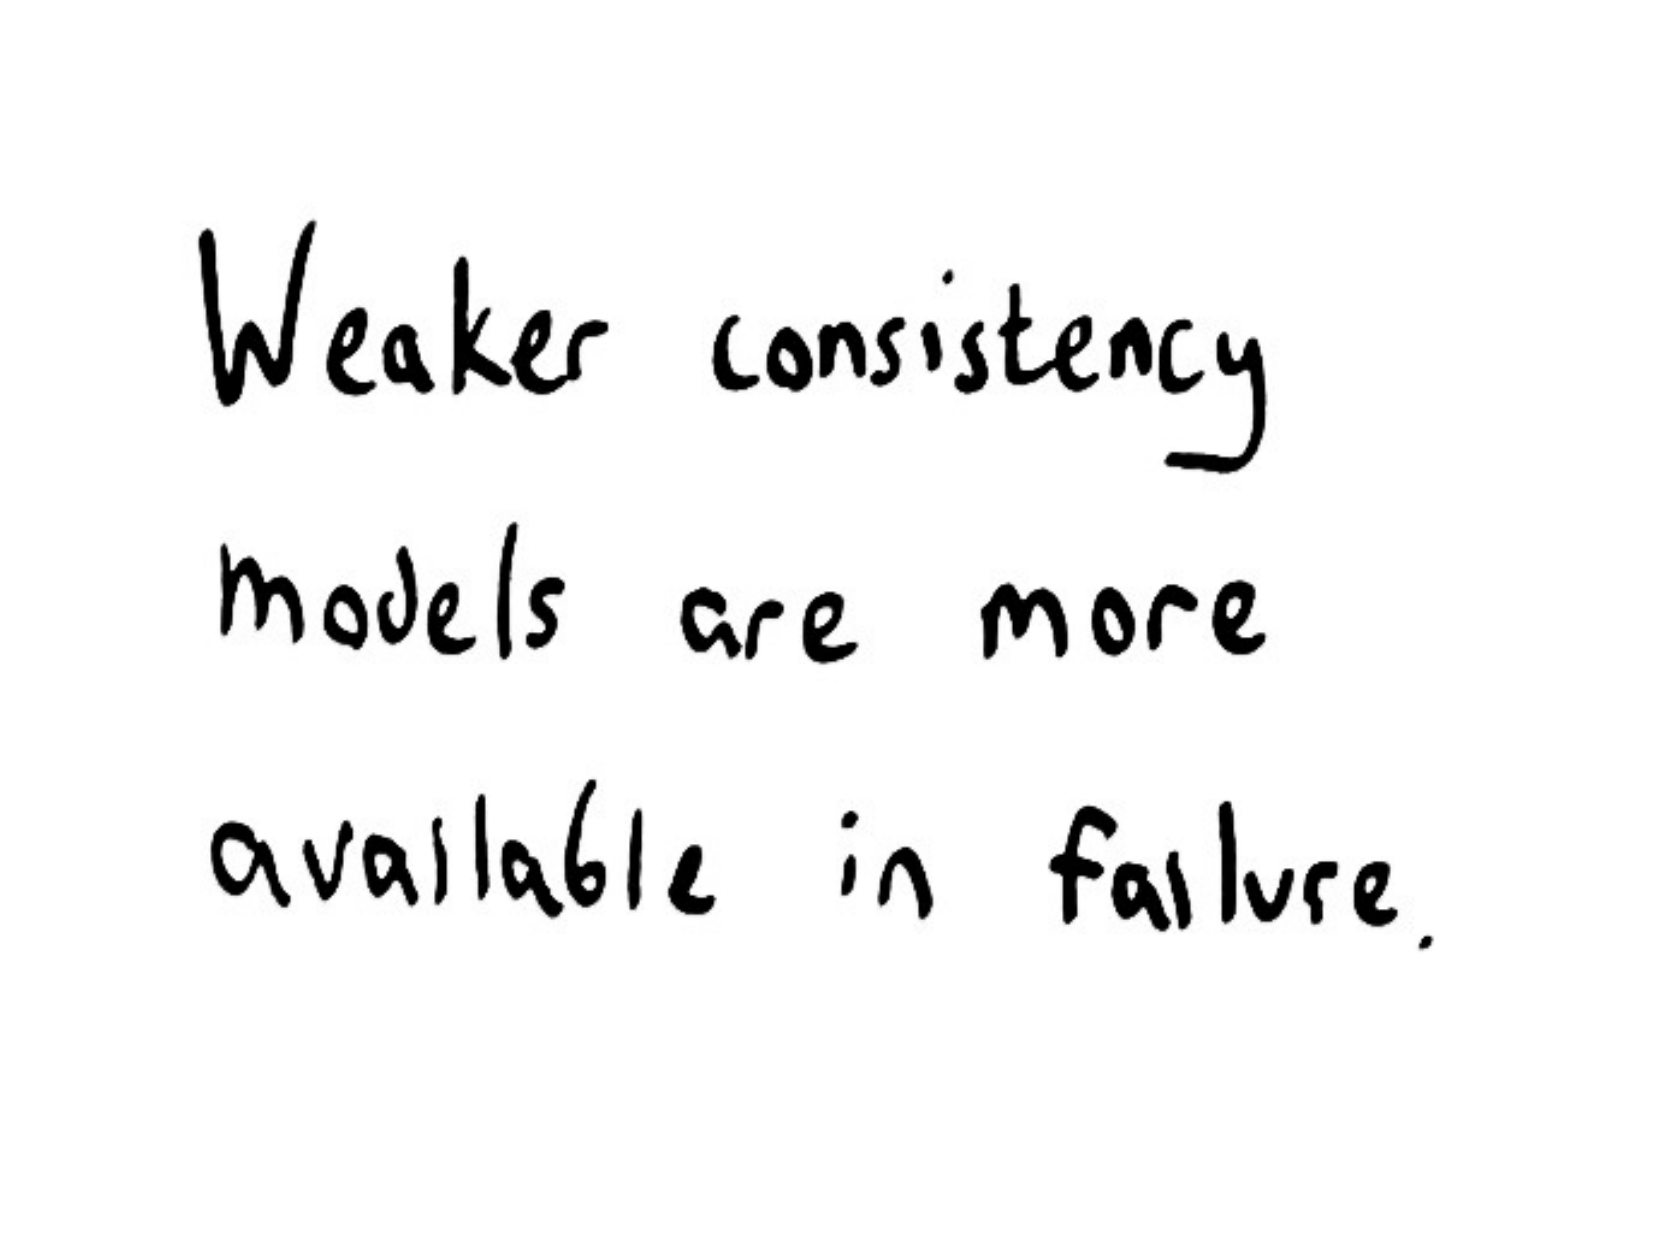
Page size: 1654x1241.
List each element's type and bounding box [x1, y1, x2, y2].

picture [125, 164, 1516, 1026]
